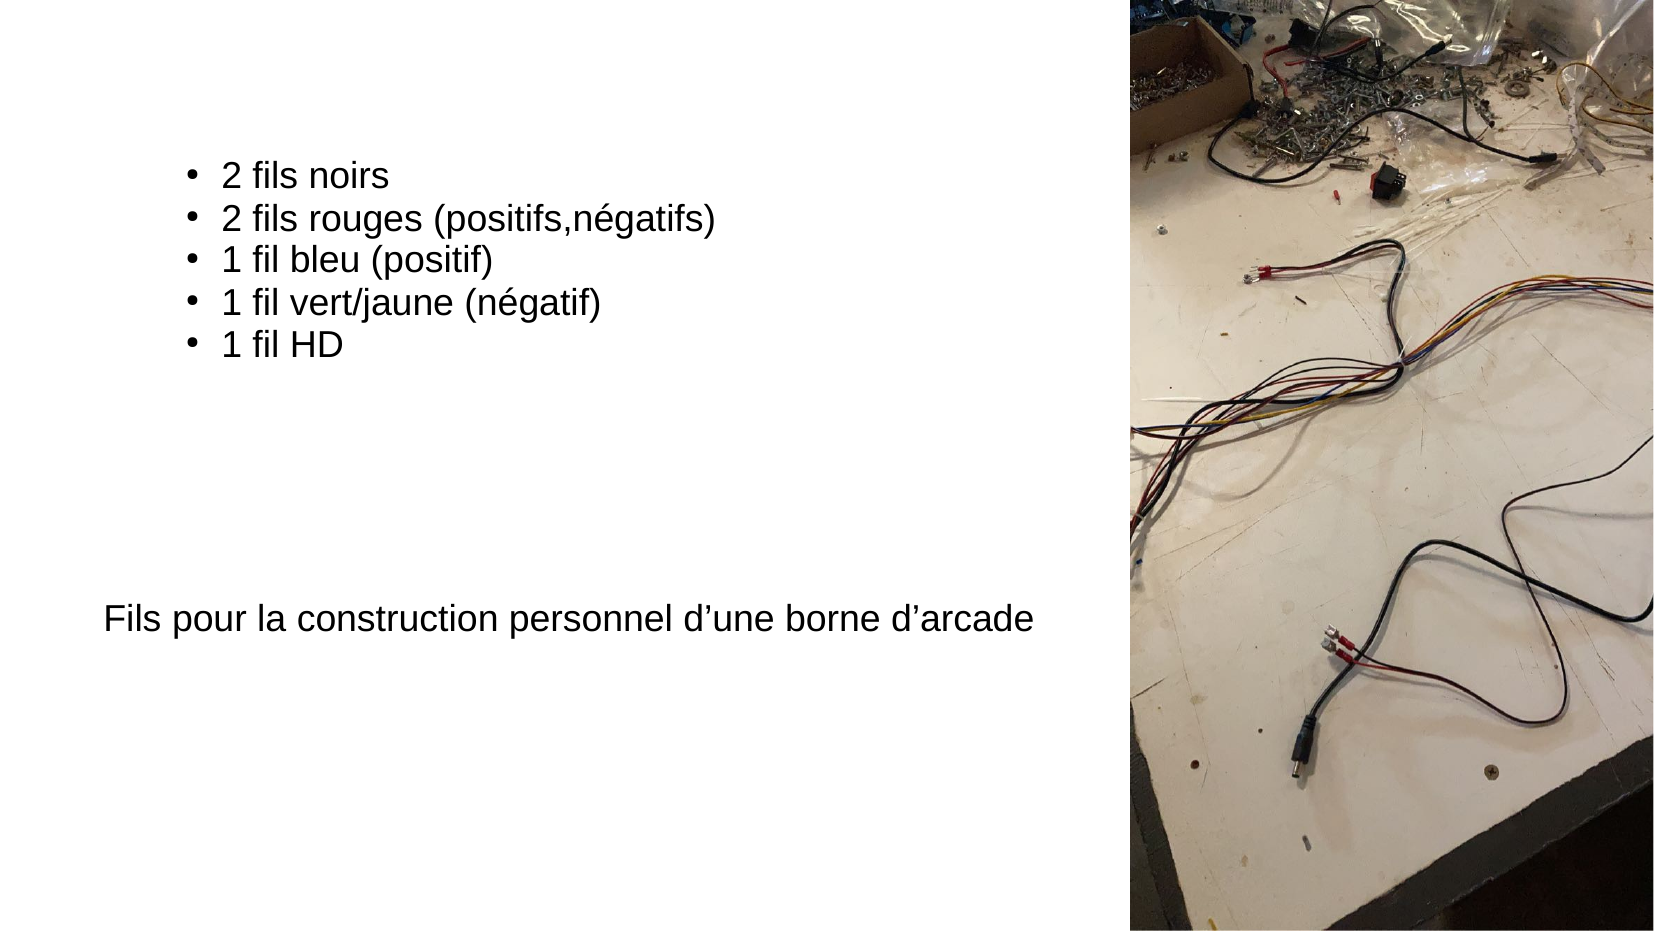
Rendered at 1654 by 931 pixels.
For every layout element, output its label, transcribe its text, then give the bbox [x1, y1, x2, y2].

text_box Fils pour la construction personnel d’une borne d’arcade [88, 590, 1071, 648]
picture [1130, 0, 1654, 931]
text_box 2 fils noirs 2 fils rouges (positifs,négatifs) 1 fil bleu (positif) 1 fil vert/jaune (négatif) 1 fil HD [171, 147, 732, 373]
